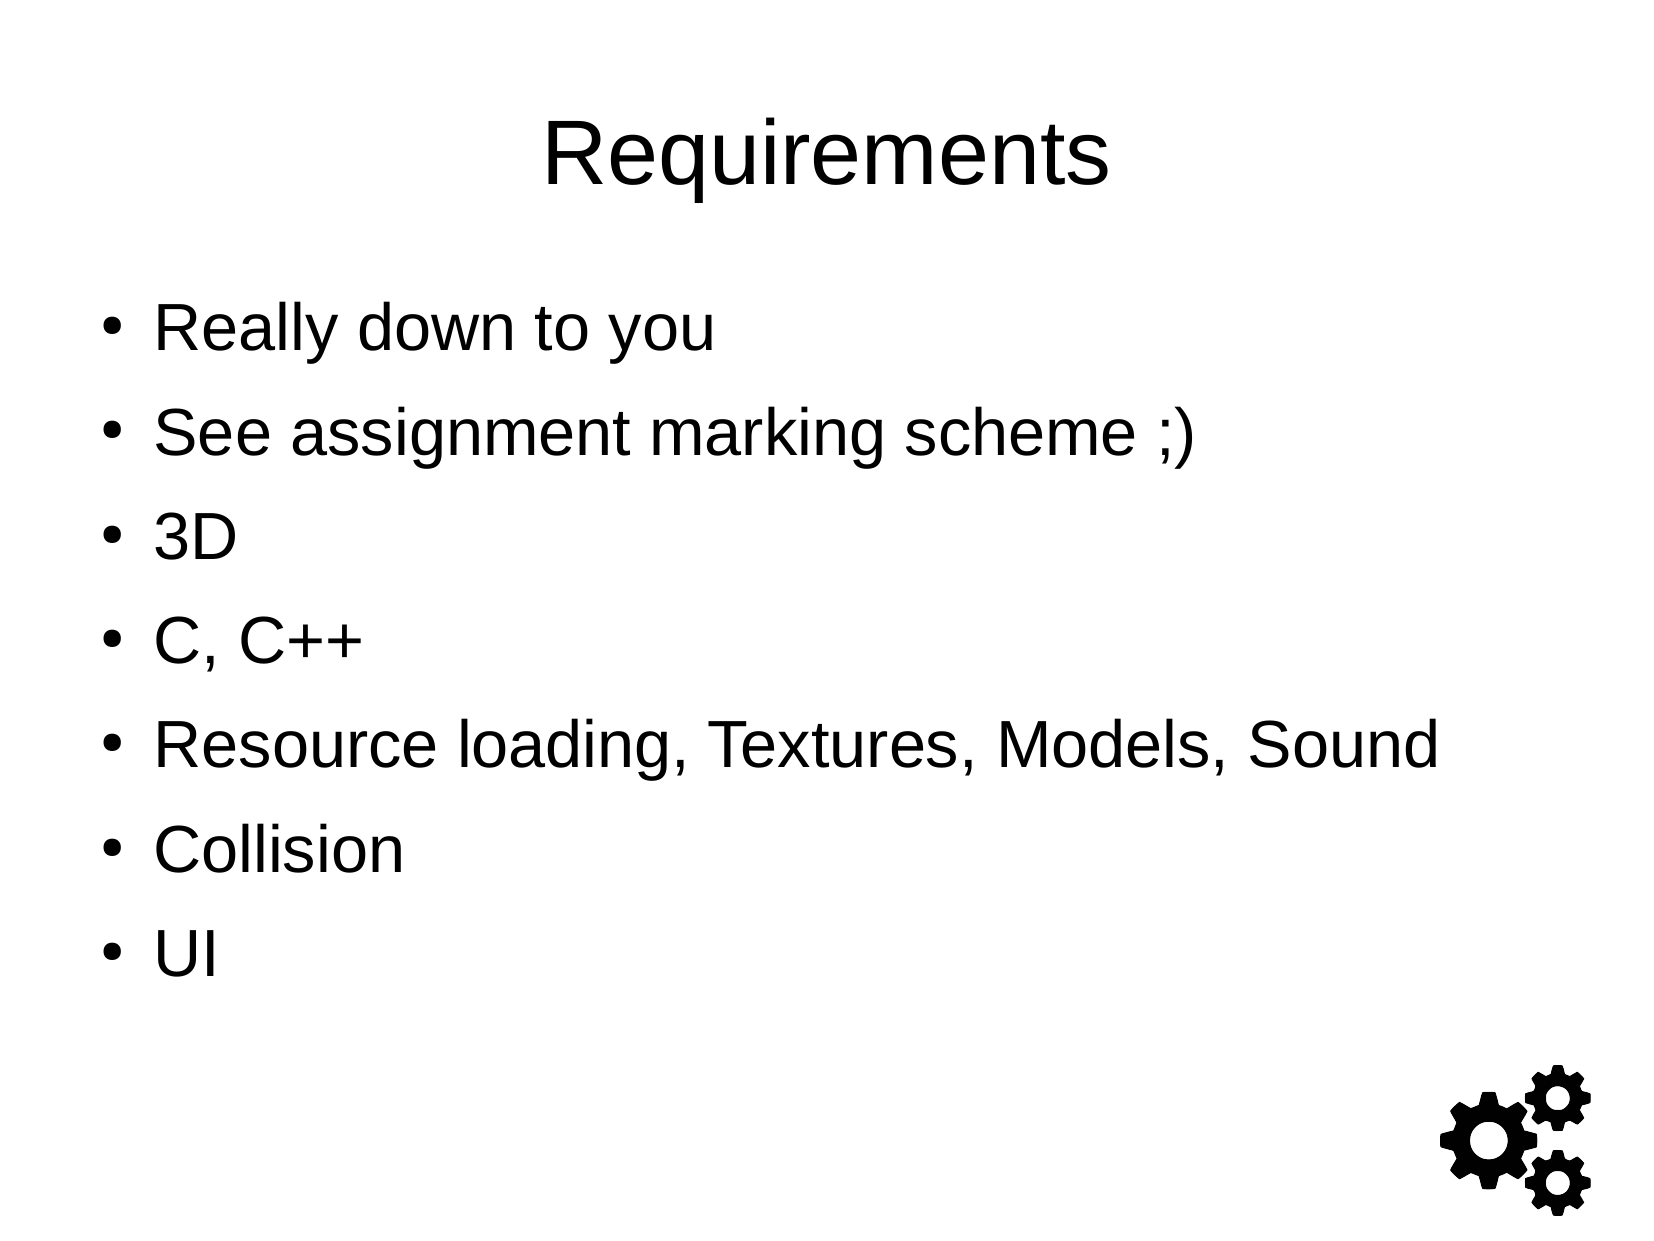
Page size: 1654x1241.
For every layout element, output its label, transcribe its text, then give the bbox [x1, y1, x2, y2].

picture [1440, 1065, 1591, 1216]
list Really down to you See assignment marking scheme ;) 3D C, C++ Resource loading, Textures, Models, Sound Collision UI [82, 290, 1571, 1010]
title Requirements [82, 49, 1571, 257]
